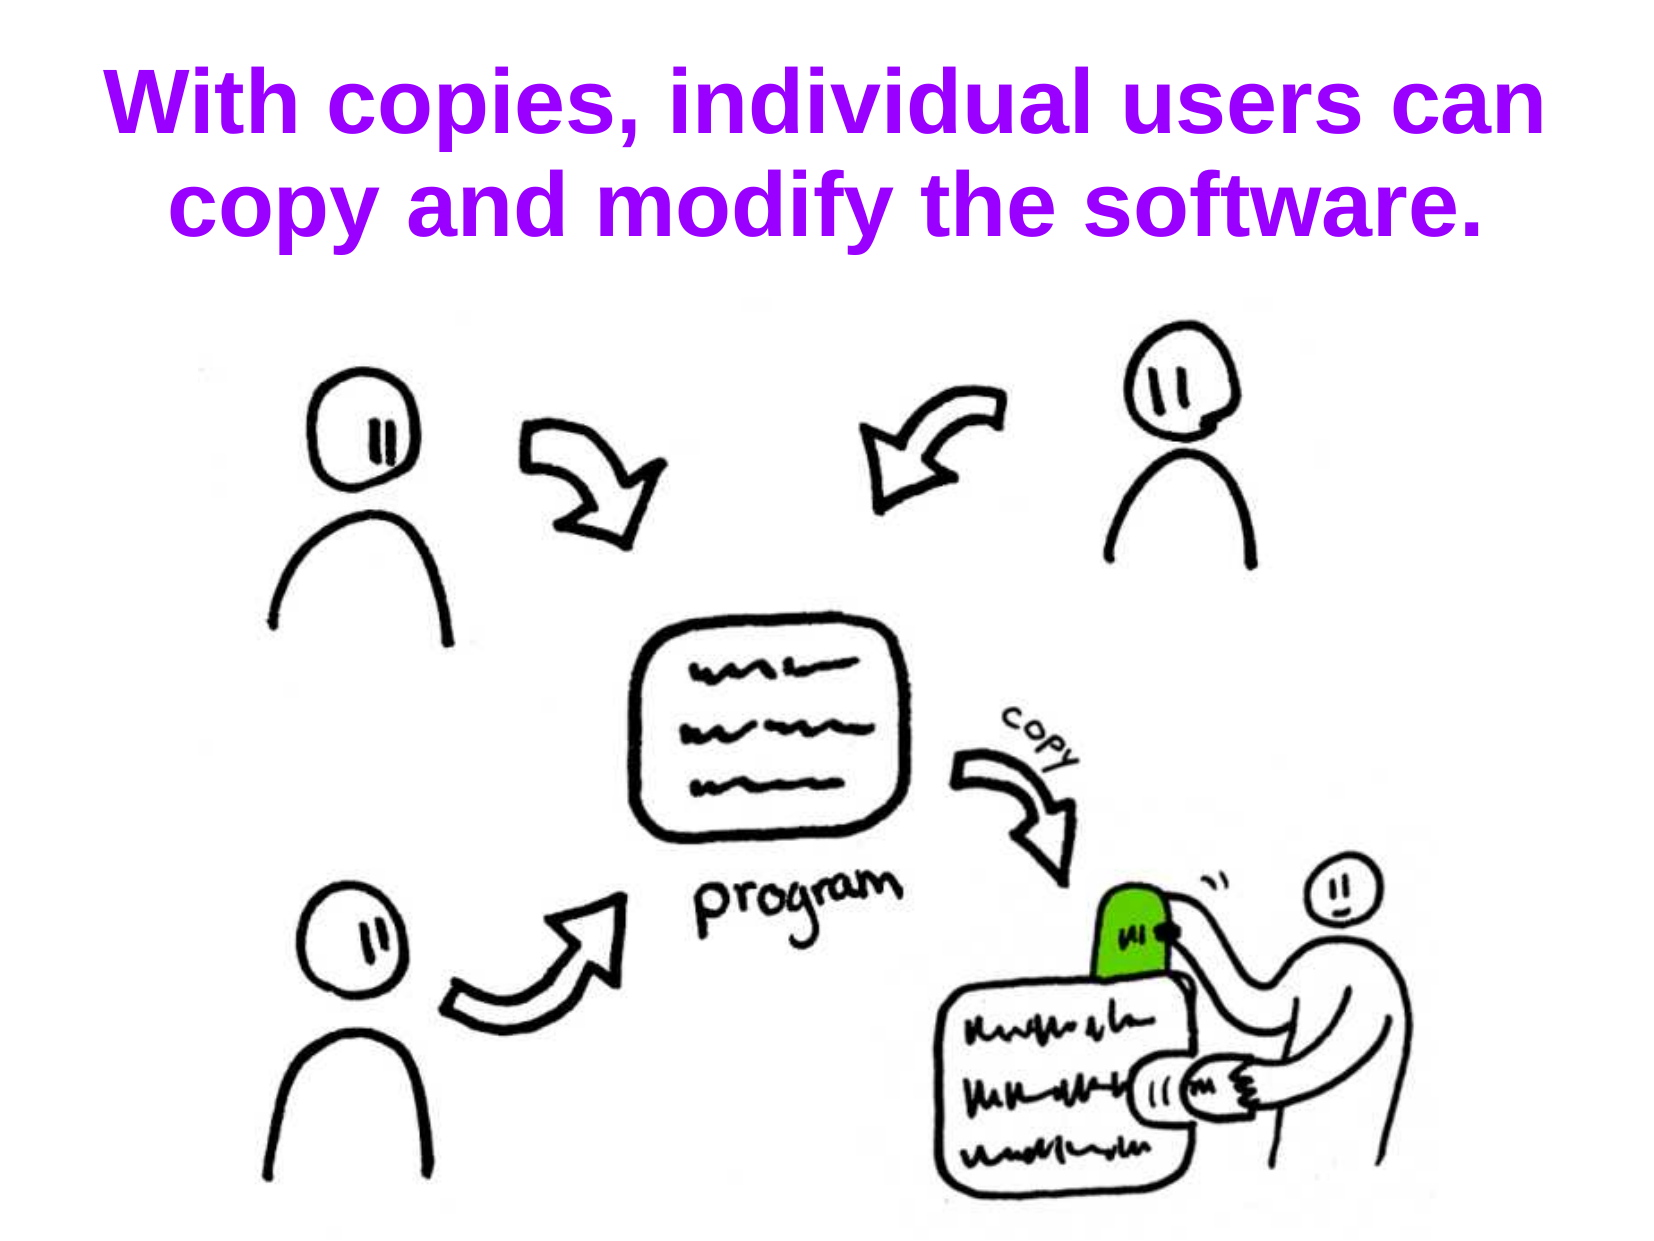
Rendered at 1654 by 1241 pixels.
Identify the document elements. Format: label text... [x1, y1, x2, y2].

title With copies, individual users can copy and modify the software. [82, 0, 1571, 340]
picture [198, 340, 1439, 1240]
